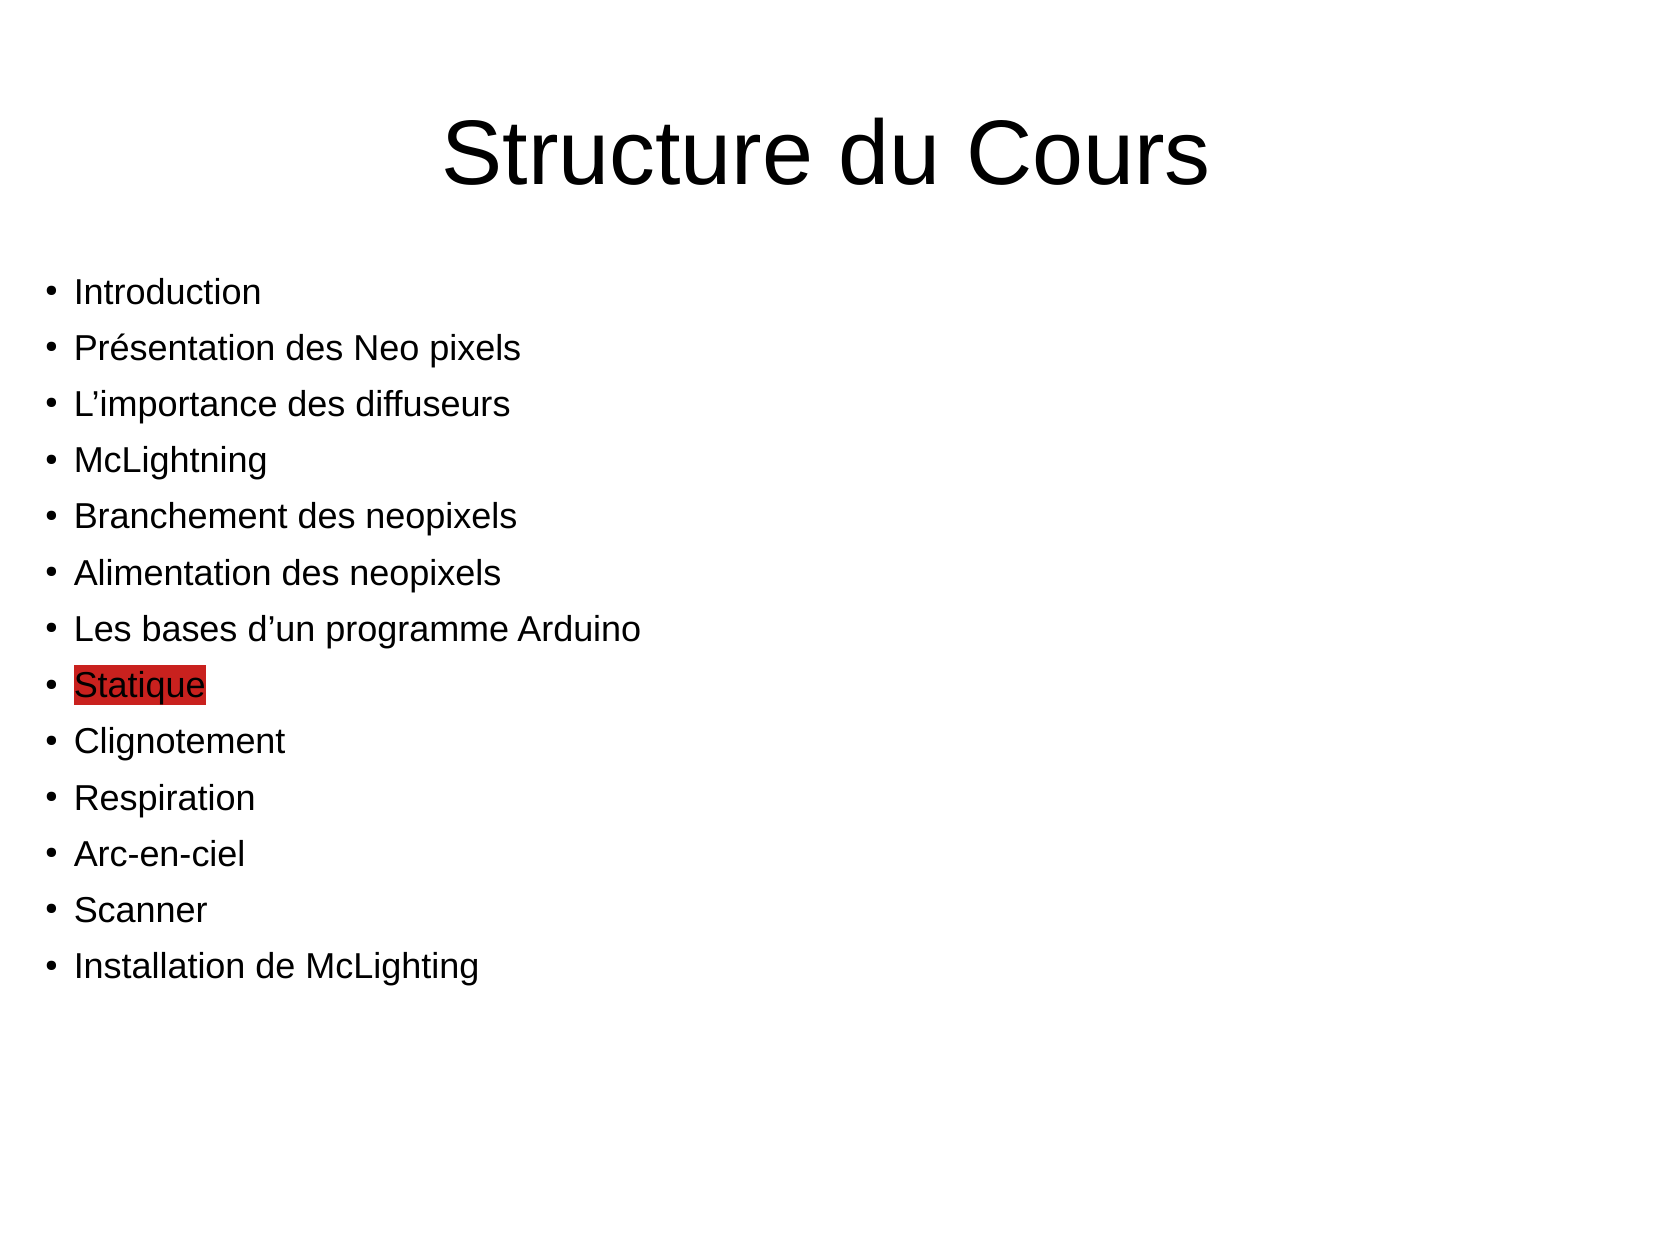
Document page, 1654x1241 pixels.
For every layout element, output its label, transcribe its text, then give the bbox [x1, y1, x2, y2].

list Introduction Présentation des Neo pixels L’importance des diffuseurs McLightning Branchement des neopixels Alimentation des neopixels Les bases d’un programme Arduino Statique Clignotement Respiration Arc-en-ciel Scanner Installation de McLighting [35, 271, 1524, 991]
title Structure du Cours [82, 49, 1571, 257]
